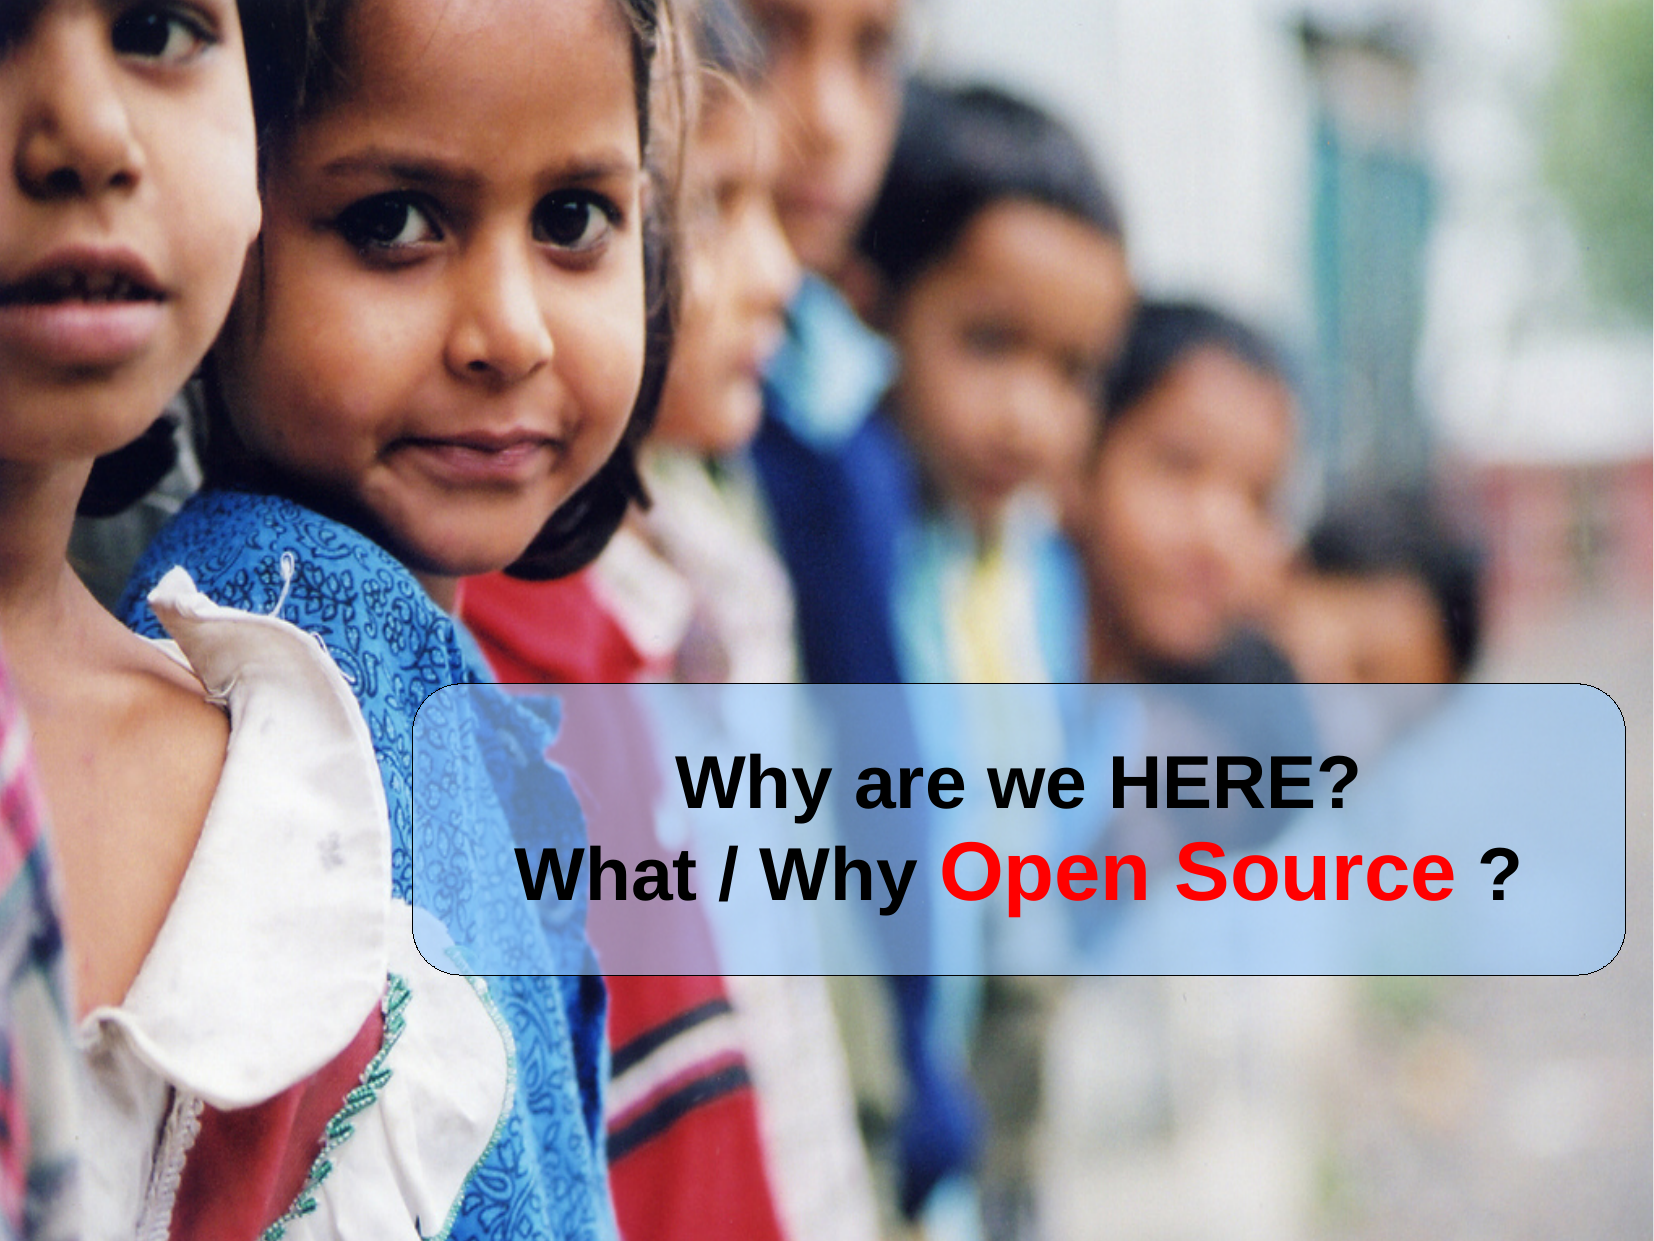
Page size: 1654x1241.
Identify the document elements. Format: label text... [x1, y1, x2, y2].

picture [0, 0, 1654, 1241]
text_box Why are we HERE? What / Why Open Source ? [412, 683, 1626, 976]
